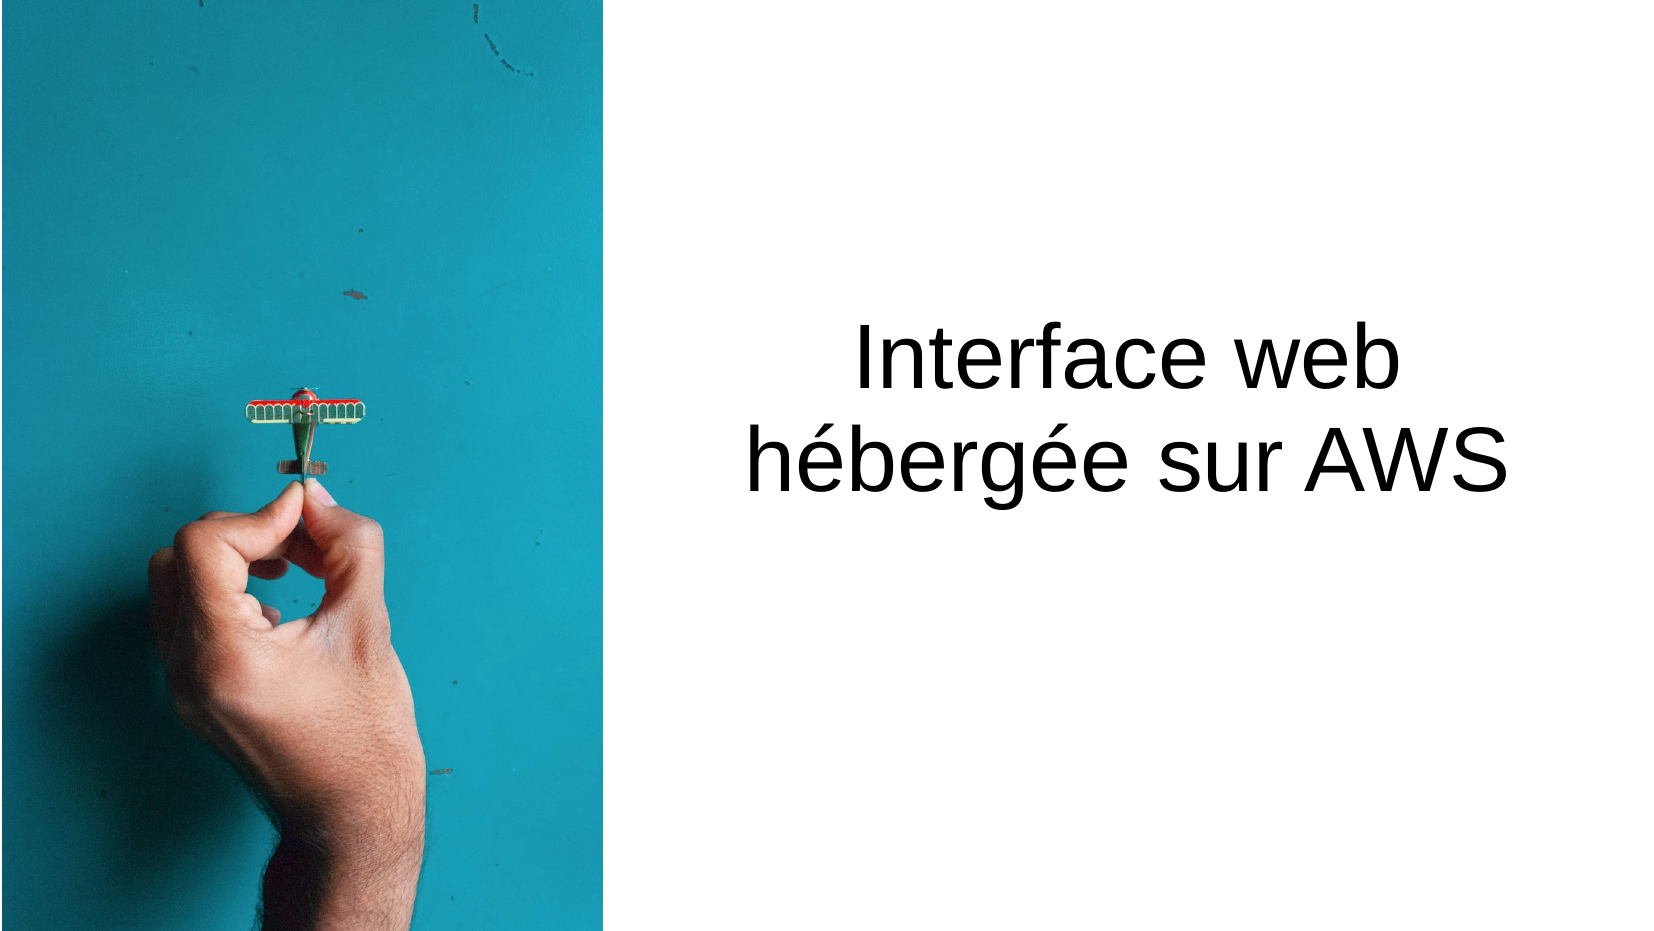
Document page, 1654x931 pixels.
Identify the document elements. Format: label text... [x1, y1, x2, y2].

picture [2, 0, 603, 931]
title Interface web hébergée sur AWS [685, 37, 1571, 780]
